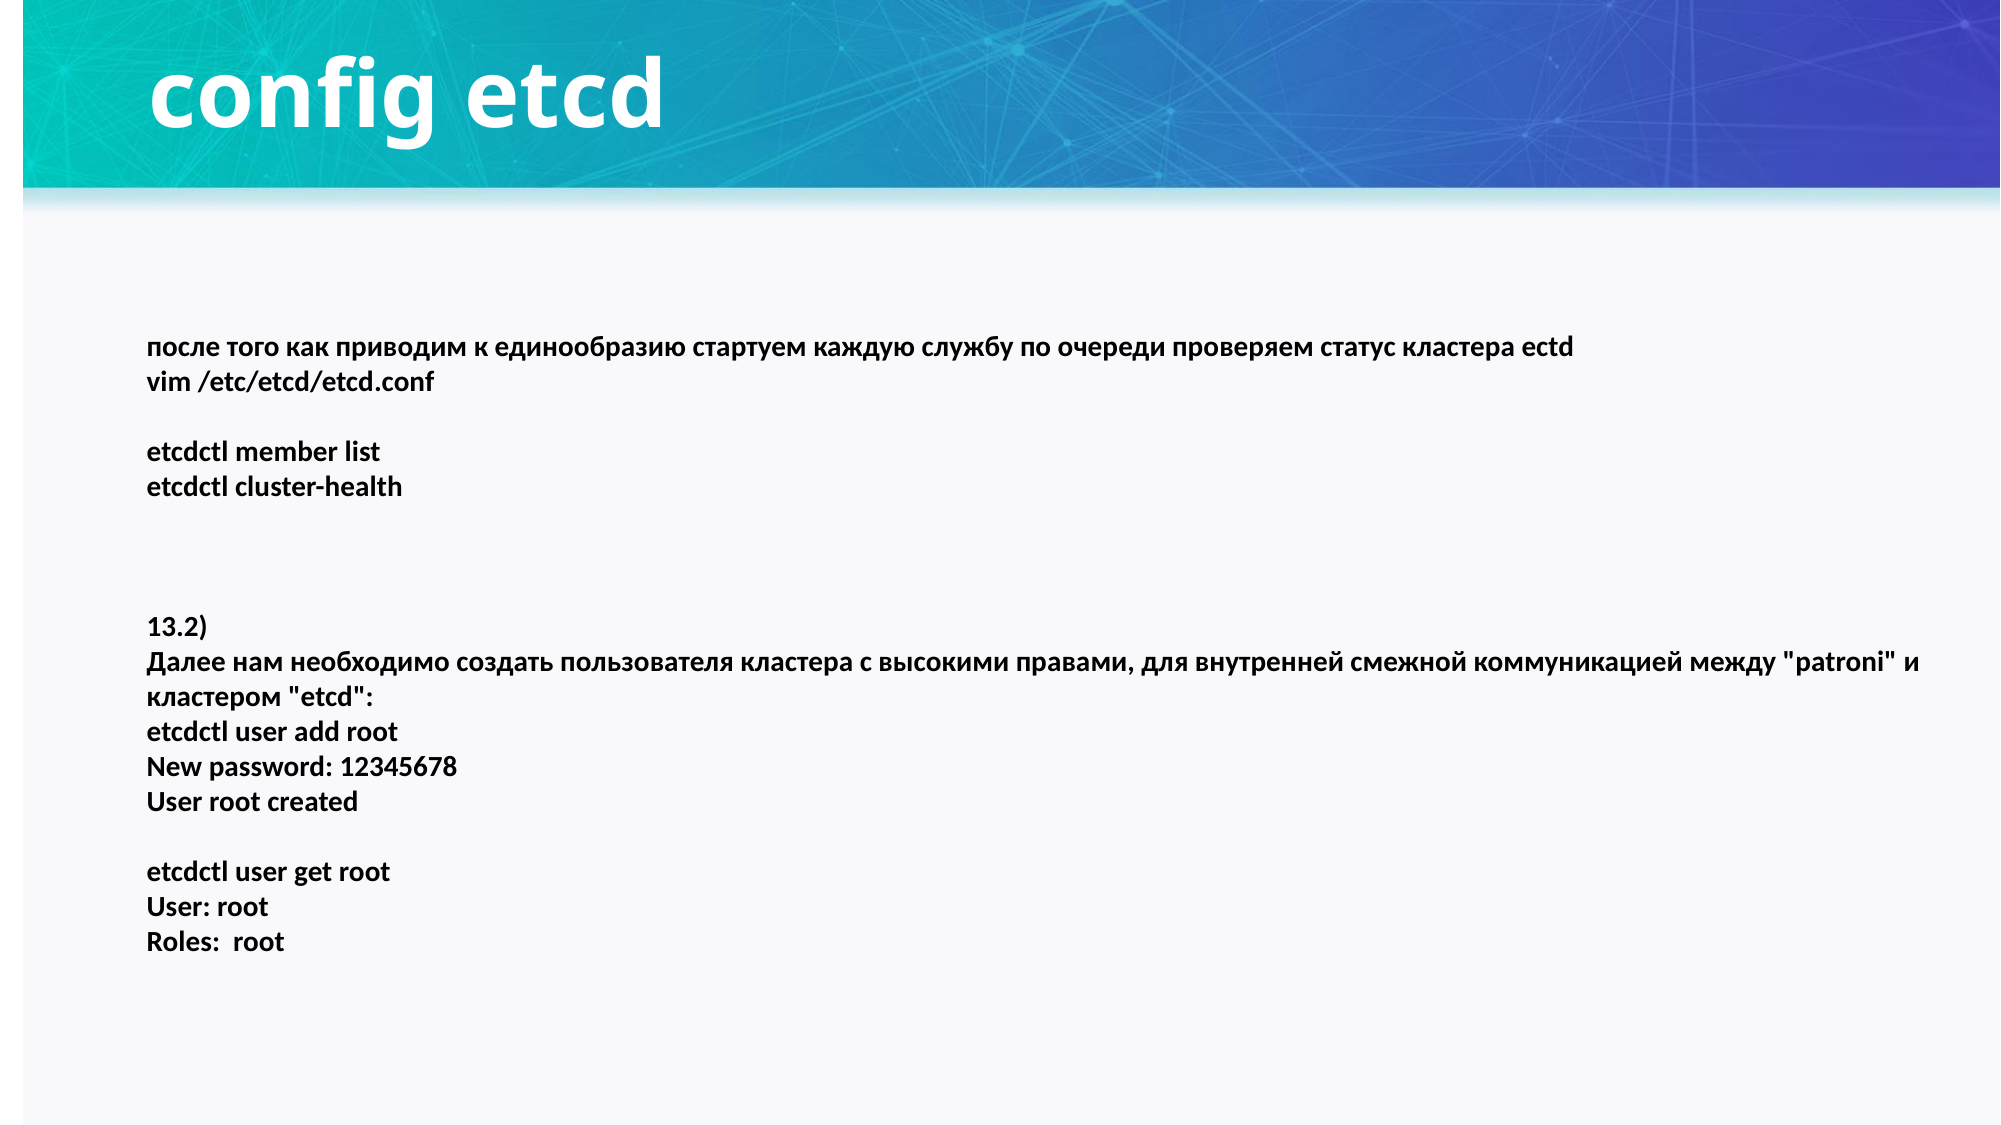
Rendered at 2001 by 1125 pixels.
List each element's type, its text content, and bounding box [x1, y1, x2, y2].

text_box после того как приводим к единообразию стартуем каждую службу по очереди проверяем статус кластера ectd vim /etc/etcd/etcd.conf etcdctl member list etcdctl cluster-health 13.2) Далее нам необходимо создать пользователя кластера с высокими правами, для внутренней смежной коммуникацией между "patroni" и кластером "etcd": etcdctl user add root New password: 12345678 User root created etcdctl user get root User: root Roles: root [131, 312, 2000, 1007]
picture [23, 0, 2000, 1125]
text_box config etcd [133, 31, 1779, 163]
